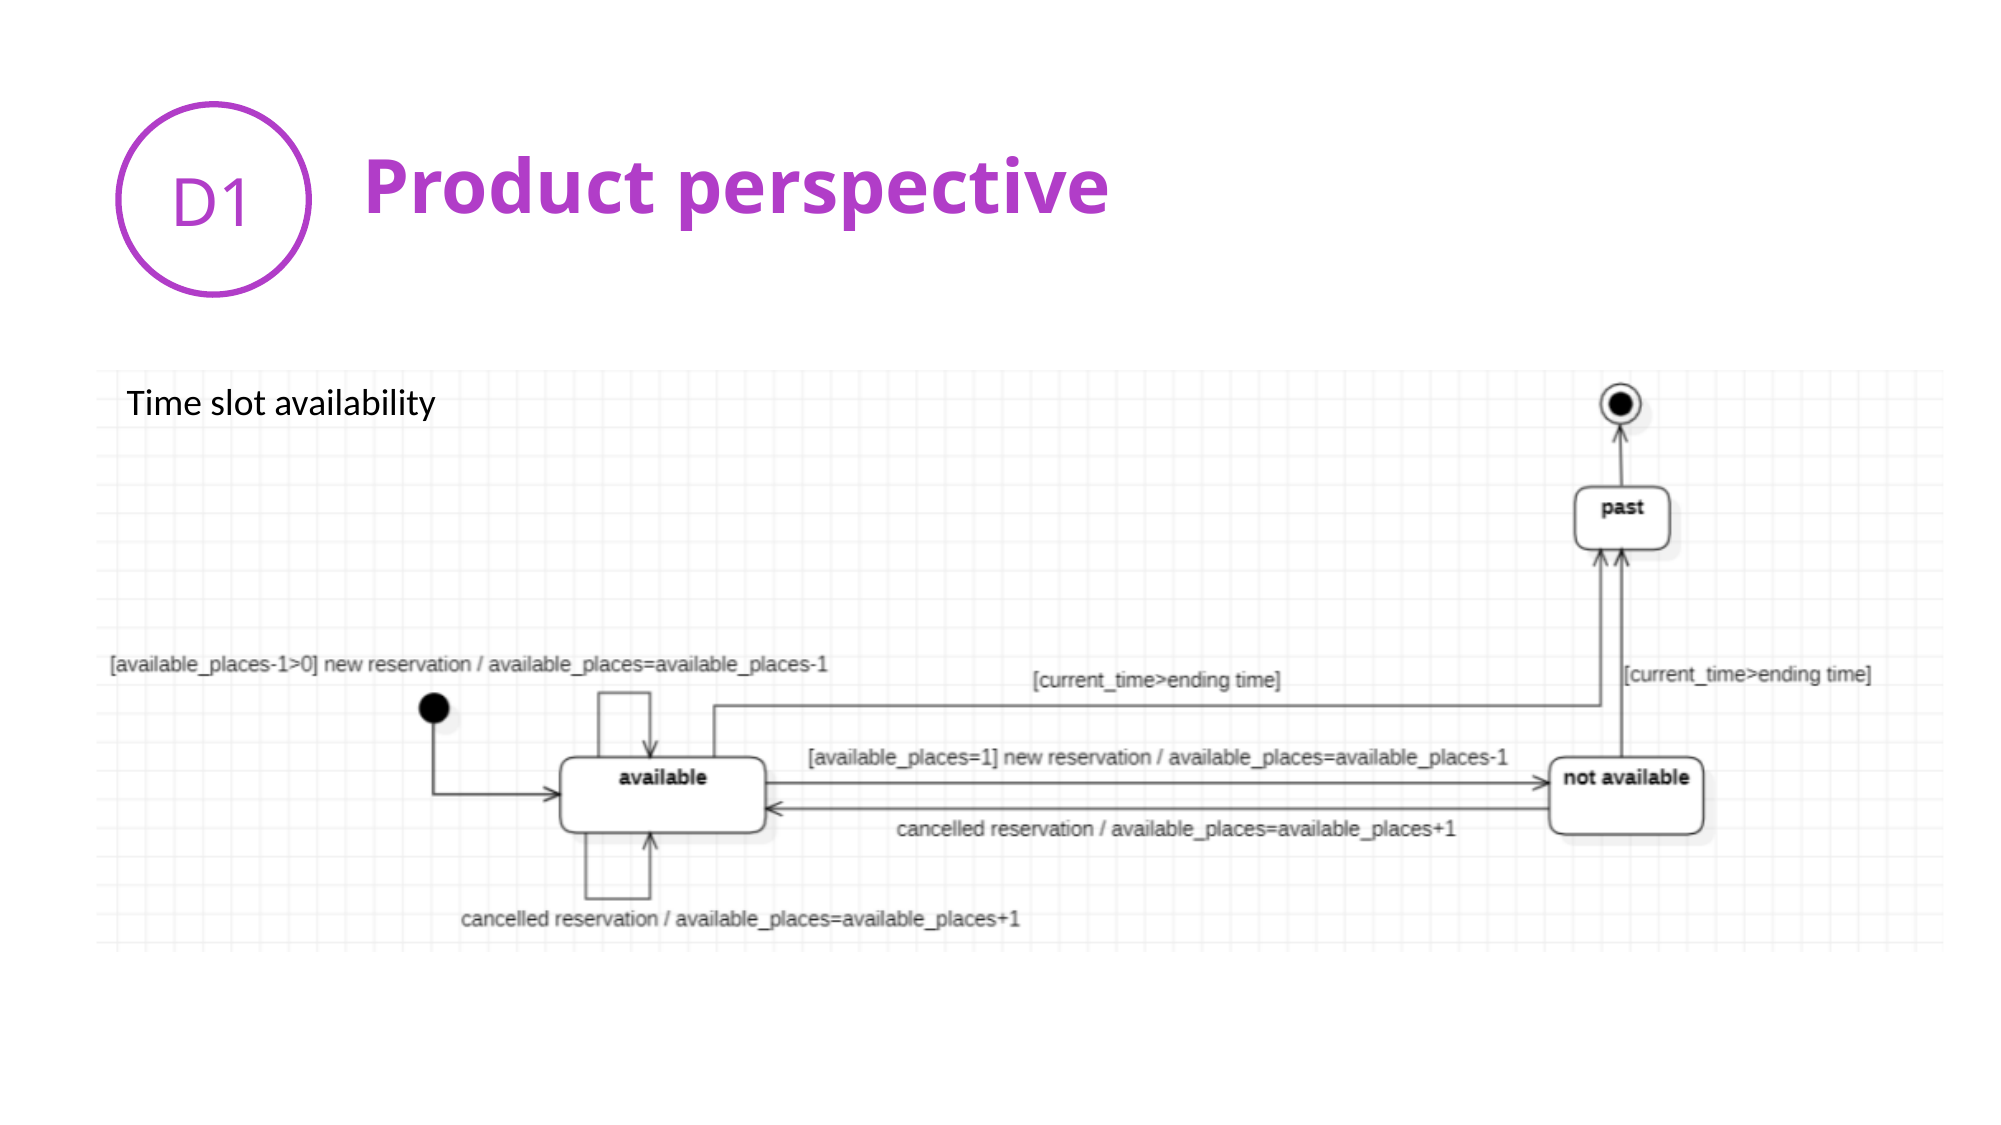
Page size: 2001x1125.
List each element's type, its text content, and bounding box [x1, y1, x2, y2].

text_box Time slot availability [111, 370, 506, 477]
list Product perspective [347, 141, 1756, 258]
picture [92, 370, 1944, 952]
text_box D1 [118, 104, 309, 295]
